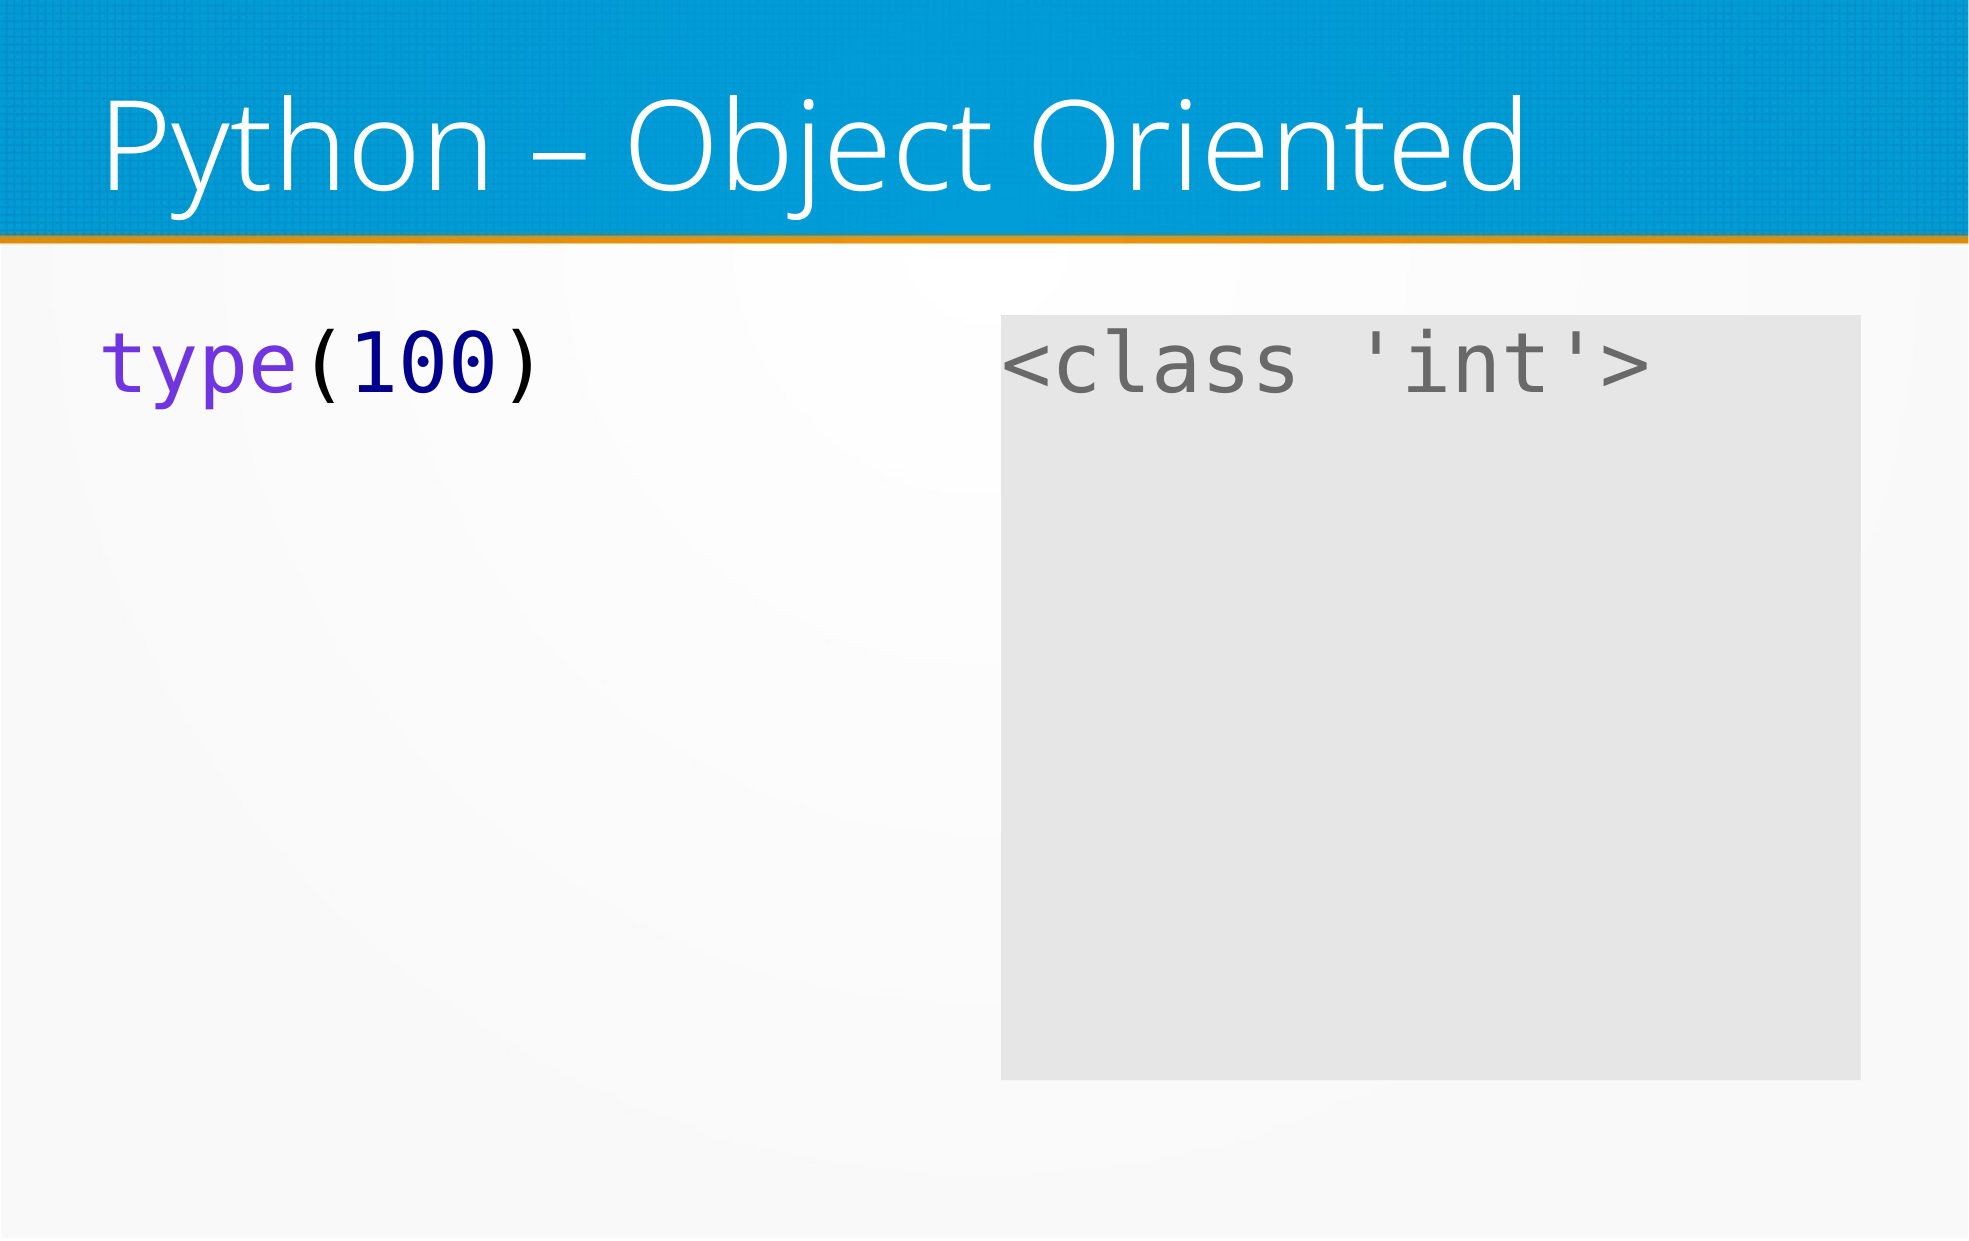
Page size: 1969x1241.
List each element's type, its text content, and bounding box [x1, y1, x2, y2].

title Python – Object Oriented [98, 19, 1870, 227]
list <class 'int'> [1001, 315, 1861, 1081]
list type(100) [98, 315, 958, 1081]
picture [0, 233, 1969, 1241]
